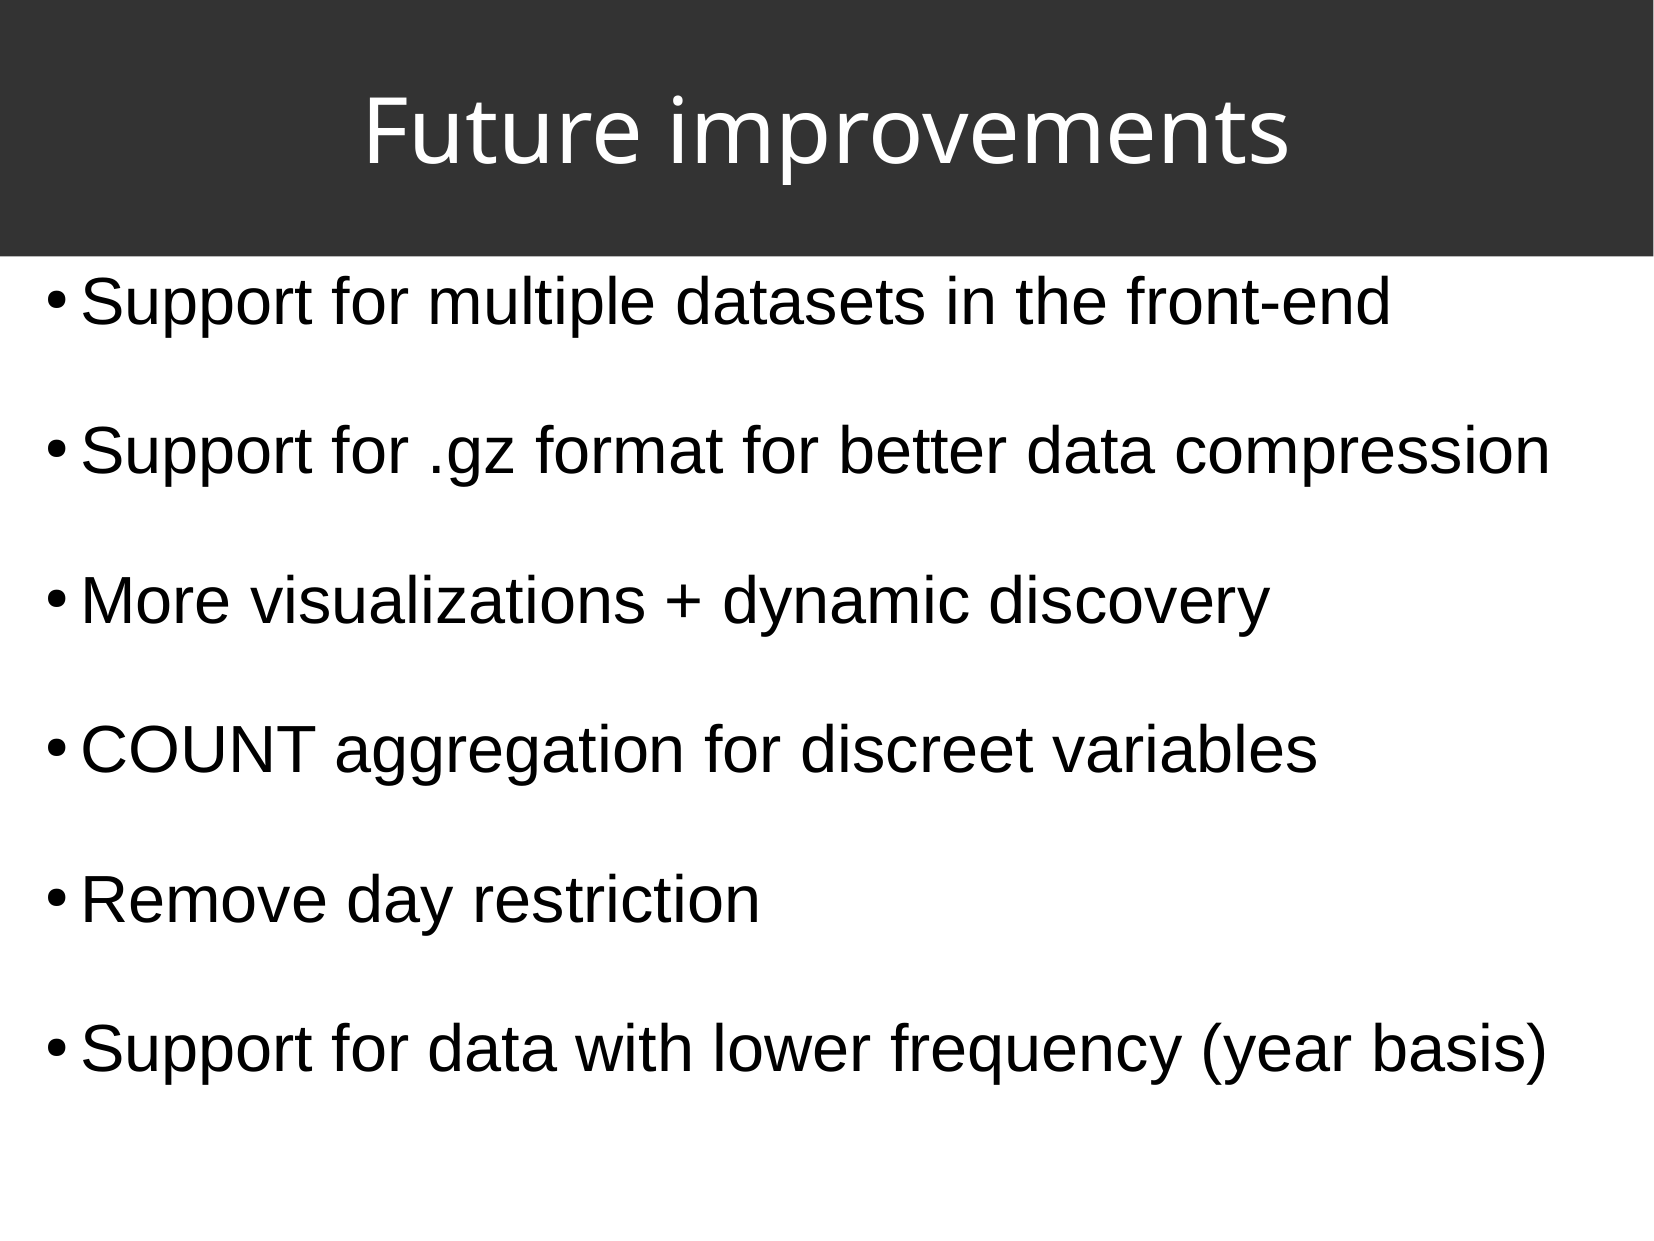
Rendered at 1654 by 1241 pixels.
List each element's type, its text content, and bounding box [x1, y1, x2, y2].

text_box Support for multiple datasets in the front-end Support for .gz format for better data compression More visualizations + dynamic discovery COUNT aggregation for discreet variables Remove day restriction Support for data with lower frequency (year basis) [30, 256, 1621, 1094]
title Future improvements [0, 0, 1654, 257]
